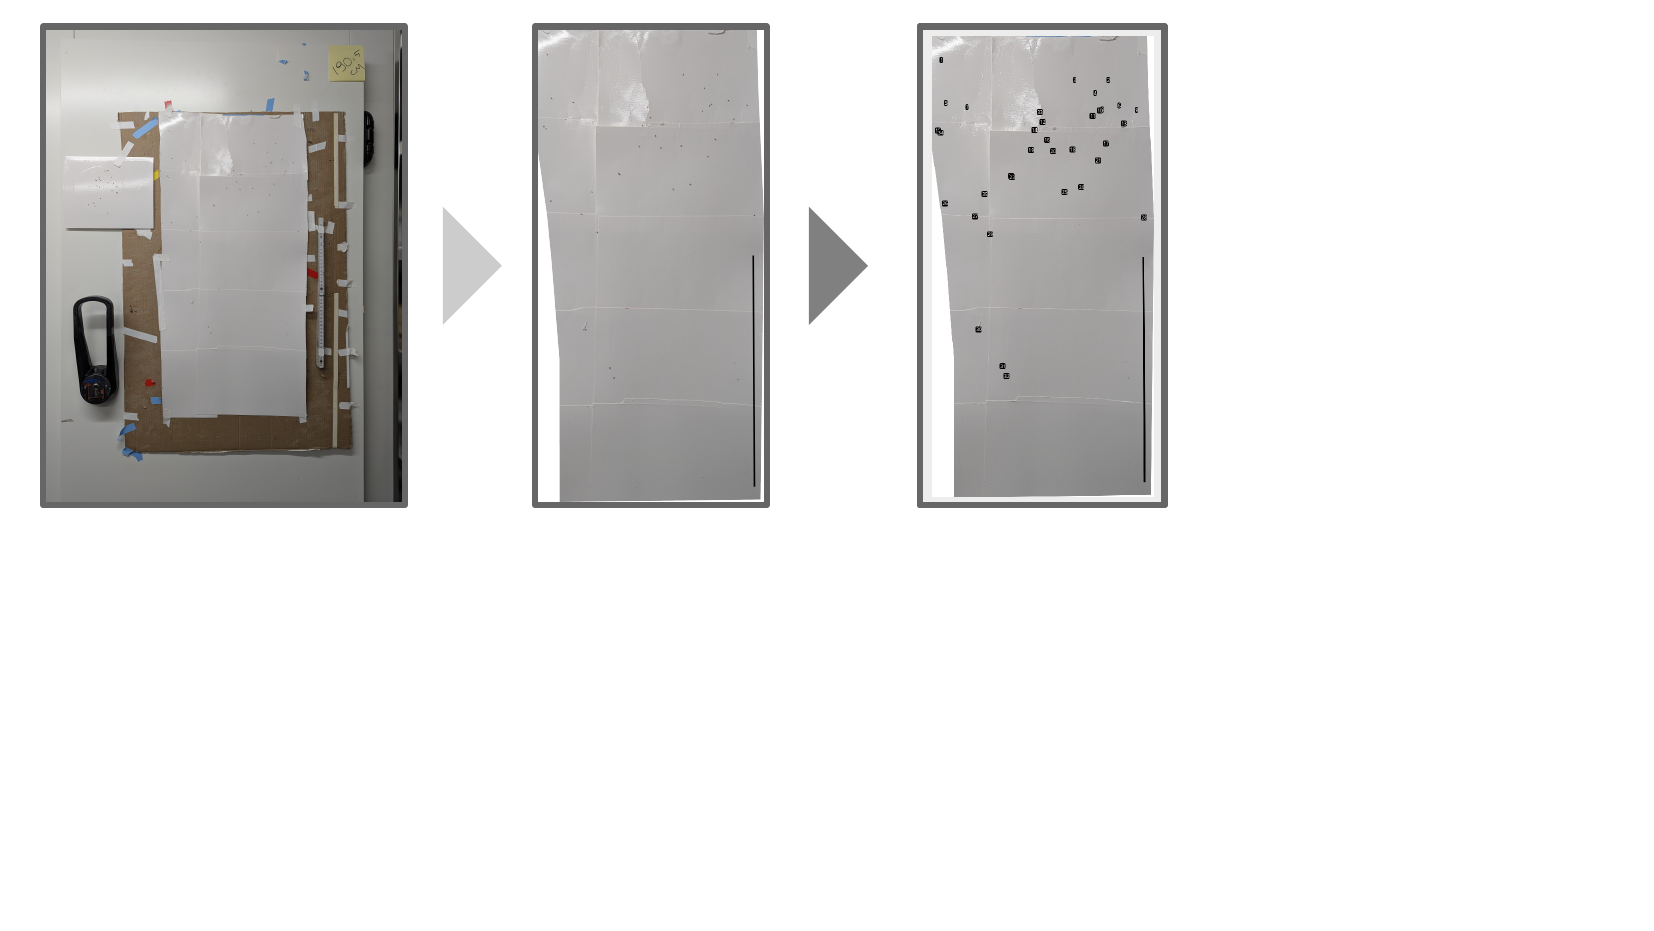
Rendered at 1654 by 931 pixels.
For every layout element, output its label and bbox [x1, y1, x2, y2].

picture [537, 29, 764, 502]
picture [922, 29, 1162, 502]
text_box [808, 206, 869, 325]
text_box [442, 206, 502, 325]
picture [46, 29, 402, 502]
